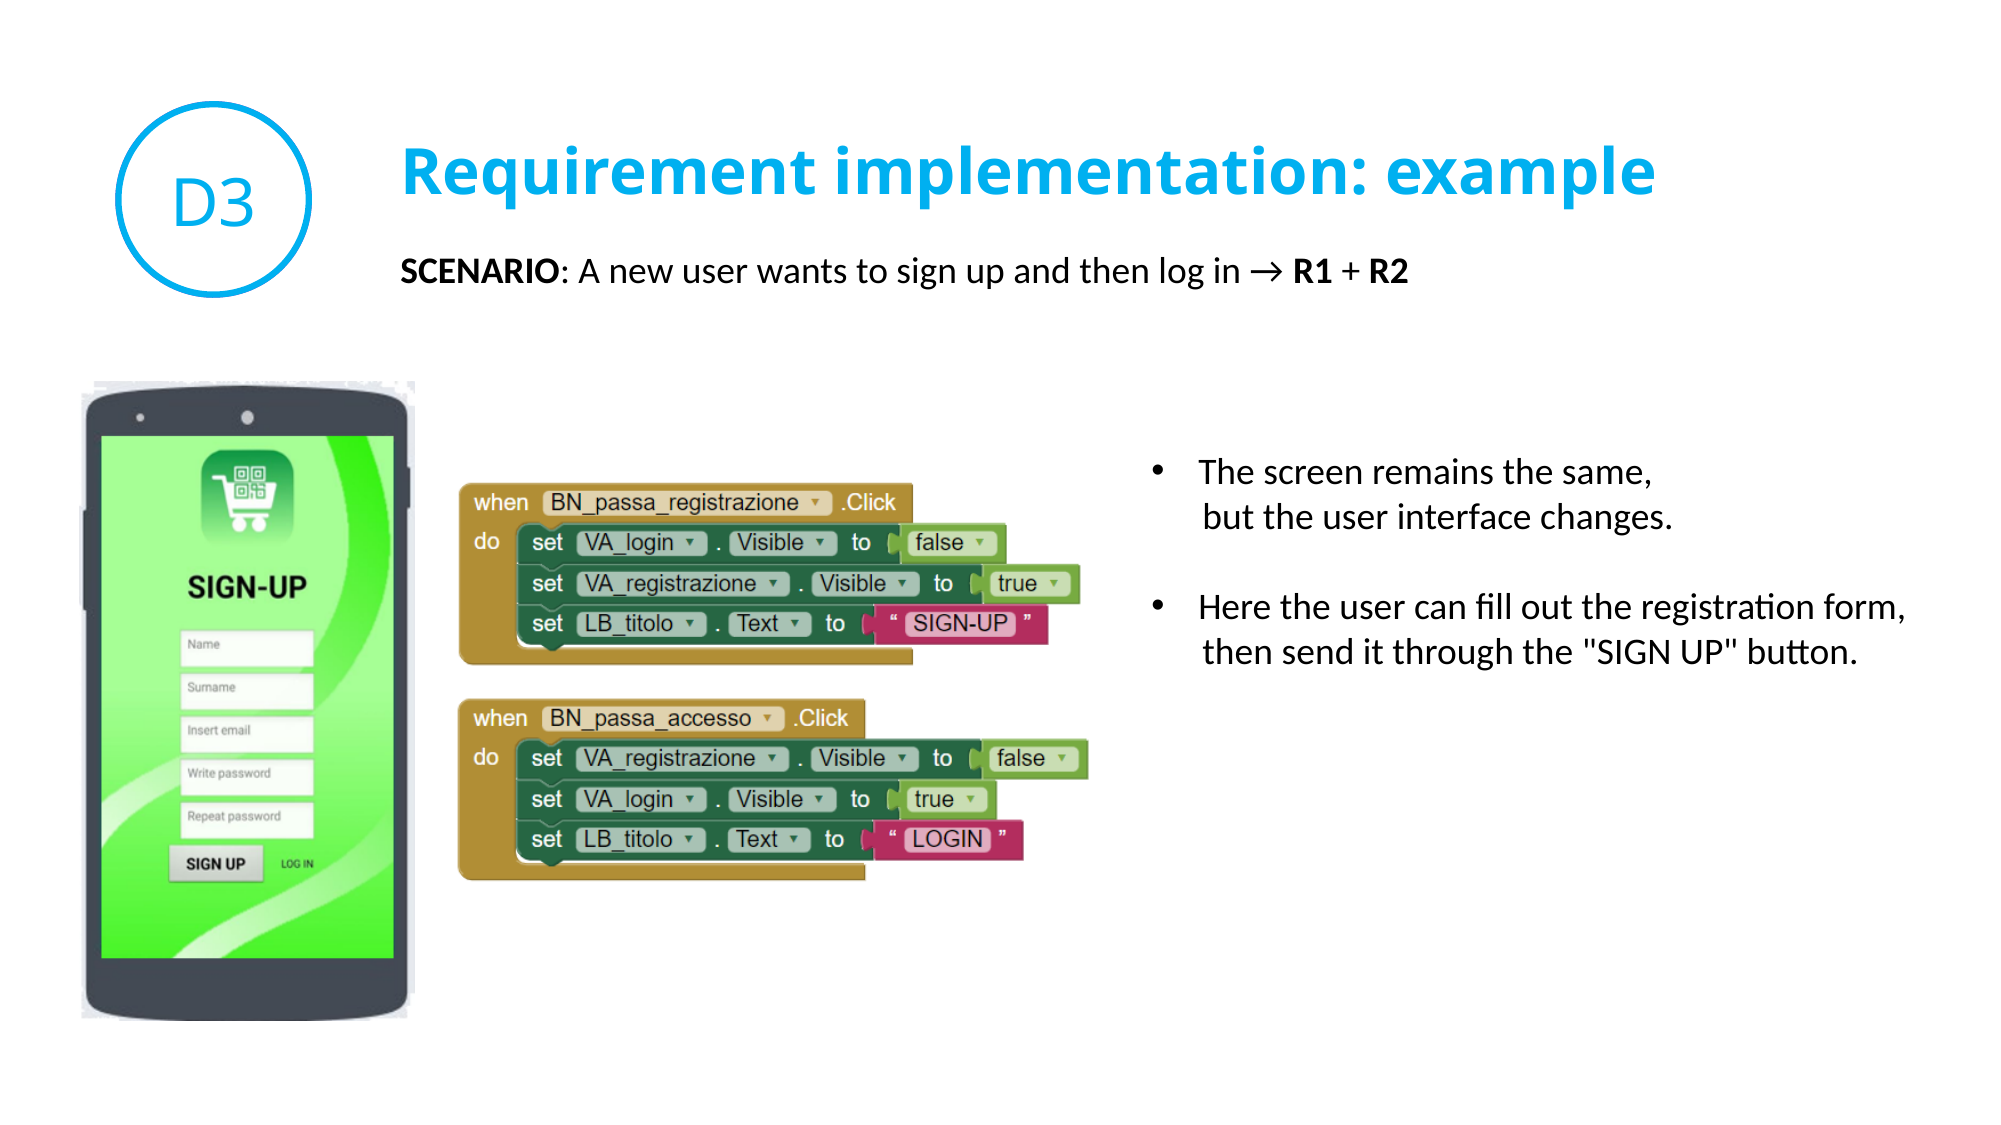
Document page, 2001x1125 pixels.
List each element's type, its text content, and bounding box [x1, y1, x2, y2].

picture [452, 476, 1098, 887]
picture [79, 381, 415, 1021]
text_box The screen remains the same, but the user interface changes. Here the user can fill out the registration form, then send it through the "SIGN UP" button. [1136, 439, 1941, 682]
text_box D3 [118, 104, 309, 295]
list Requirement implementation: example [385, 132, 1812, 265]
text_box SCENARIO: A new user wants to sign up and then log in → R1 + R2 [385, 238, 1436, 299]
